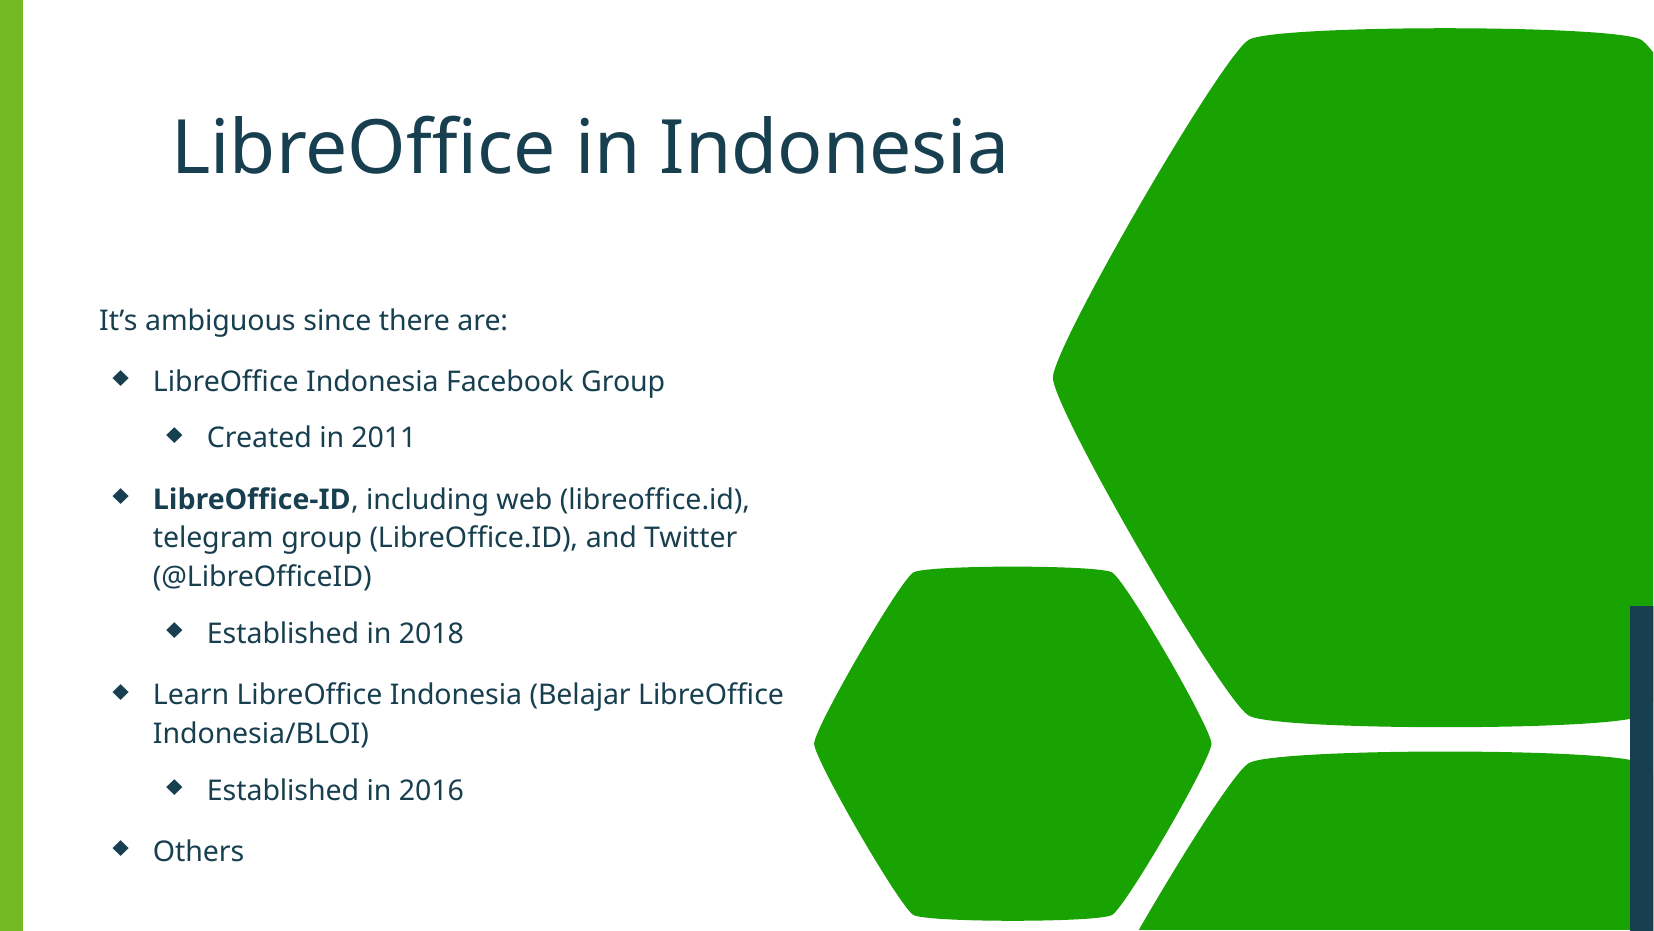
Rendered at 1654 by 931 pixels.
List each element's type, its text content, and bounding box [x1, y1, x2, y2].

text_box [1052, 28, 1654, 728]
text_box [1138, 751, 1654, 930]
title LibreOffice in Indonesia [82, 50, 1099, 239]
list It’s ambiguous since there are: LibreOffice Indonesia Facebook Group Created in 2011 LibreOffice-ID, including web (libreoffice.id), telegram group (LibreOffice.ID), and Twitter (@LibreOfficeID) Established in 2018 Learn LibreOffice Indonesia (Belajar LibreOffice Indonesia/BLOI) Established in 2016 Others [99, 299, 805, 870]
text_box [814, 566, 1212, 921]
